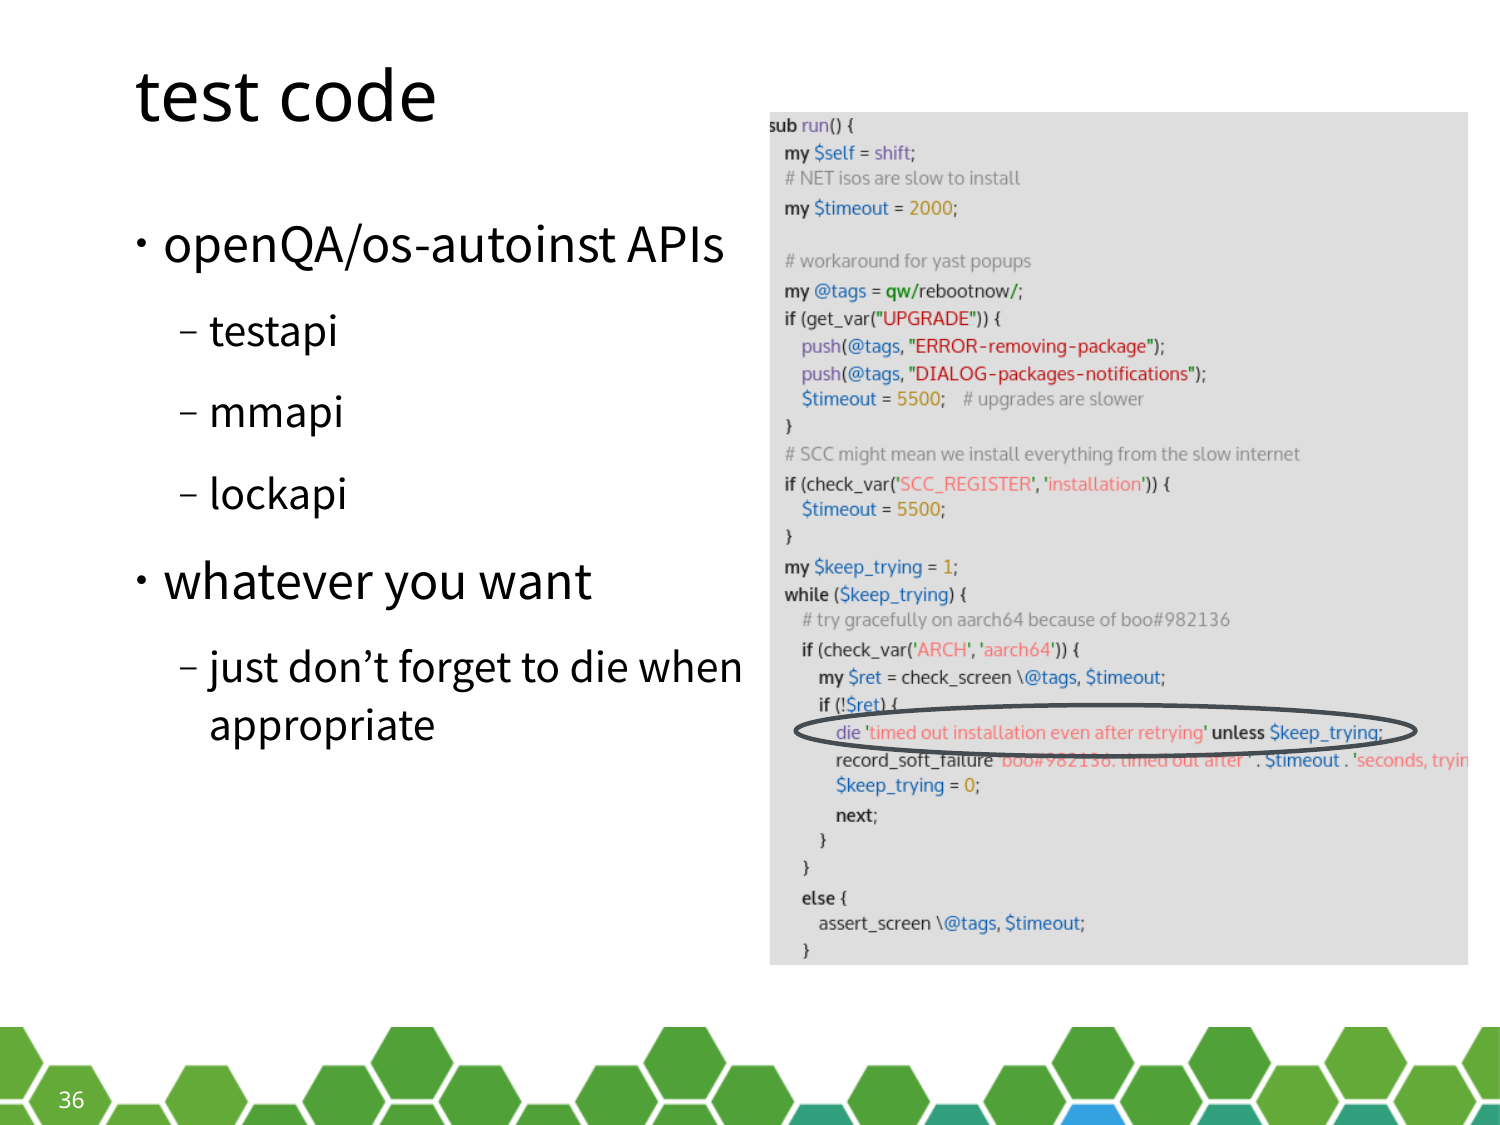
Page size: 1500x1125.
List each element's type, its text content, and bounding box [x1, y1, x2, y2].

title test code [135, 12, 1372, 175]
text_box [795, 705, 1416, 757]
picture [769, 112, 1469, 965]
picture [0, 1027, 1500, 1125]
list openQA/os-autoinst APIs testapi mmapi lockapi whatever you want just don’t forget to die when appropriate [135, 208, 769, 862]
